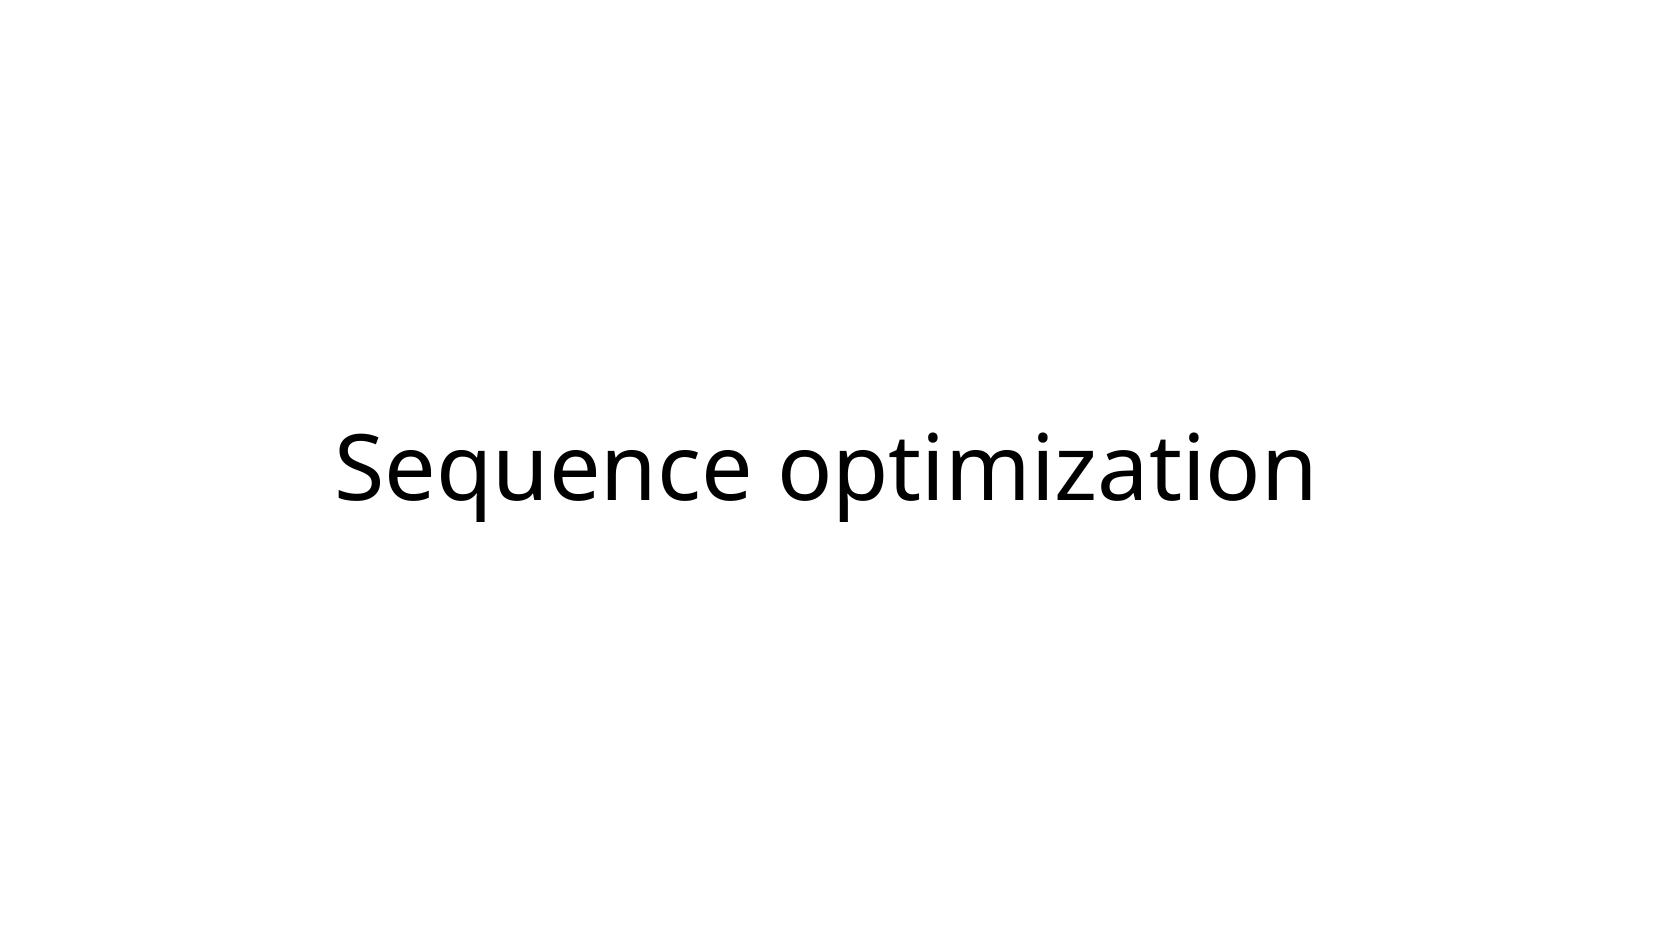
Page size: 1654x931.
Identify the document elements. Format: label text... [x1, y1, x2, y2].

title Sequence optimization [82, 370, 1571, 560]
